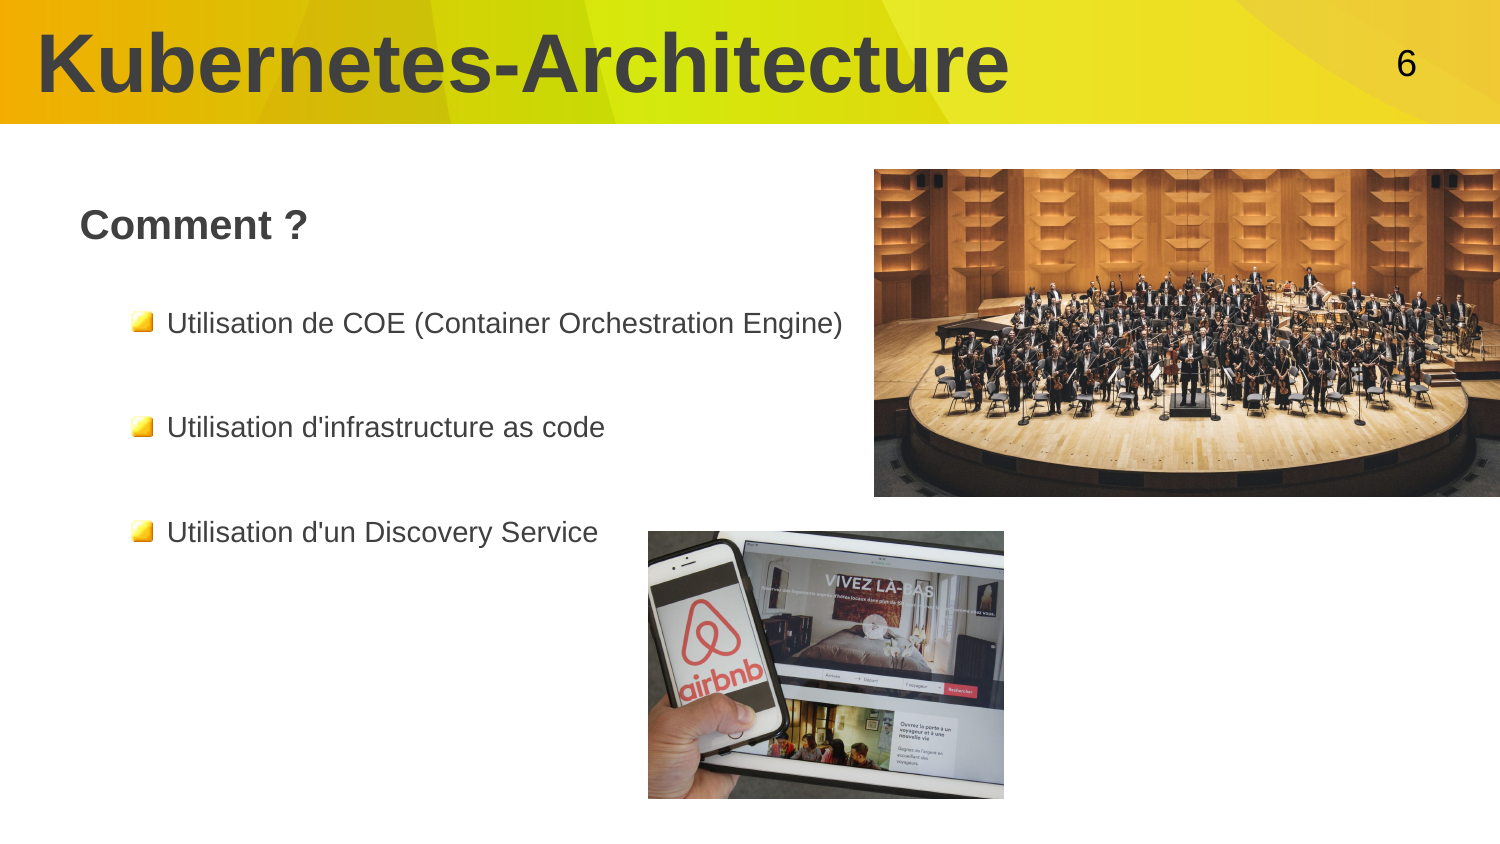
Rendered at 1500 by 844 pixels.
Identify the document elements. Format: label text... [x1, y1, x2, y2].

text_box <numéro> [1306, 35, 1500, 106]
text_box Comment ? [64, 185, 874, 261]
picture [0, 106, 1500, 844]
text_box Kubernetes-Architecture [0, 0, 1498, 130]
text_box Utilisation de COE (Container Orchestration Engine) Utilisation d'infrastructure as code Utilisation d'un Discovery Service [66, 296, 1441, 721]
